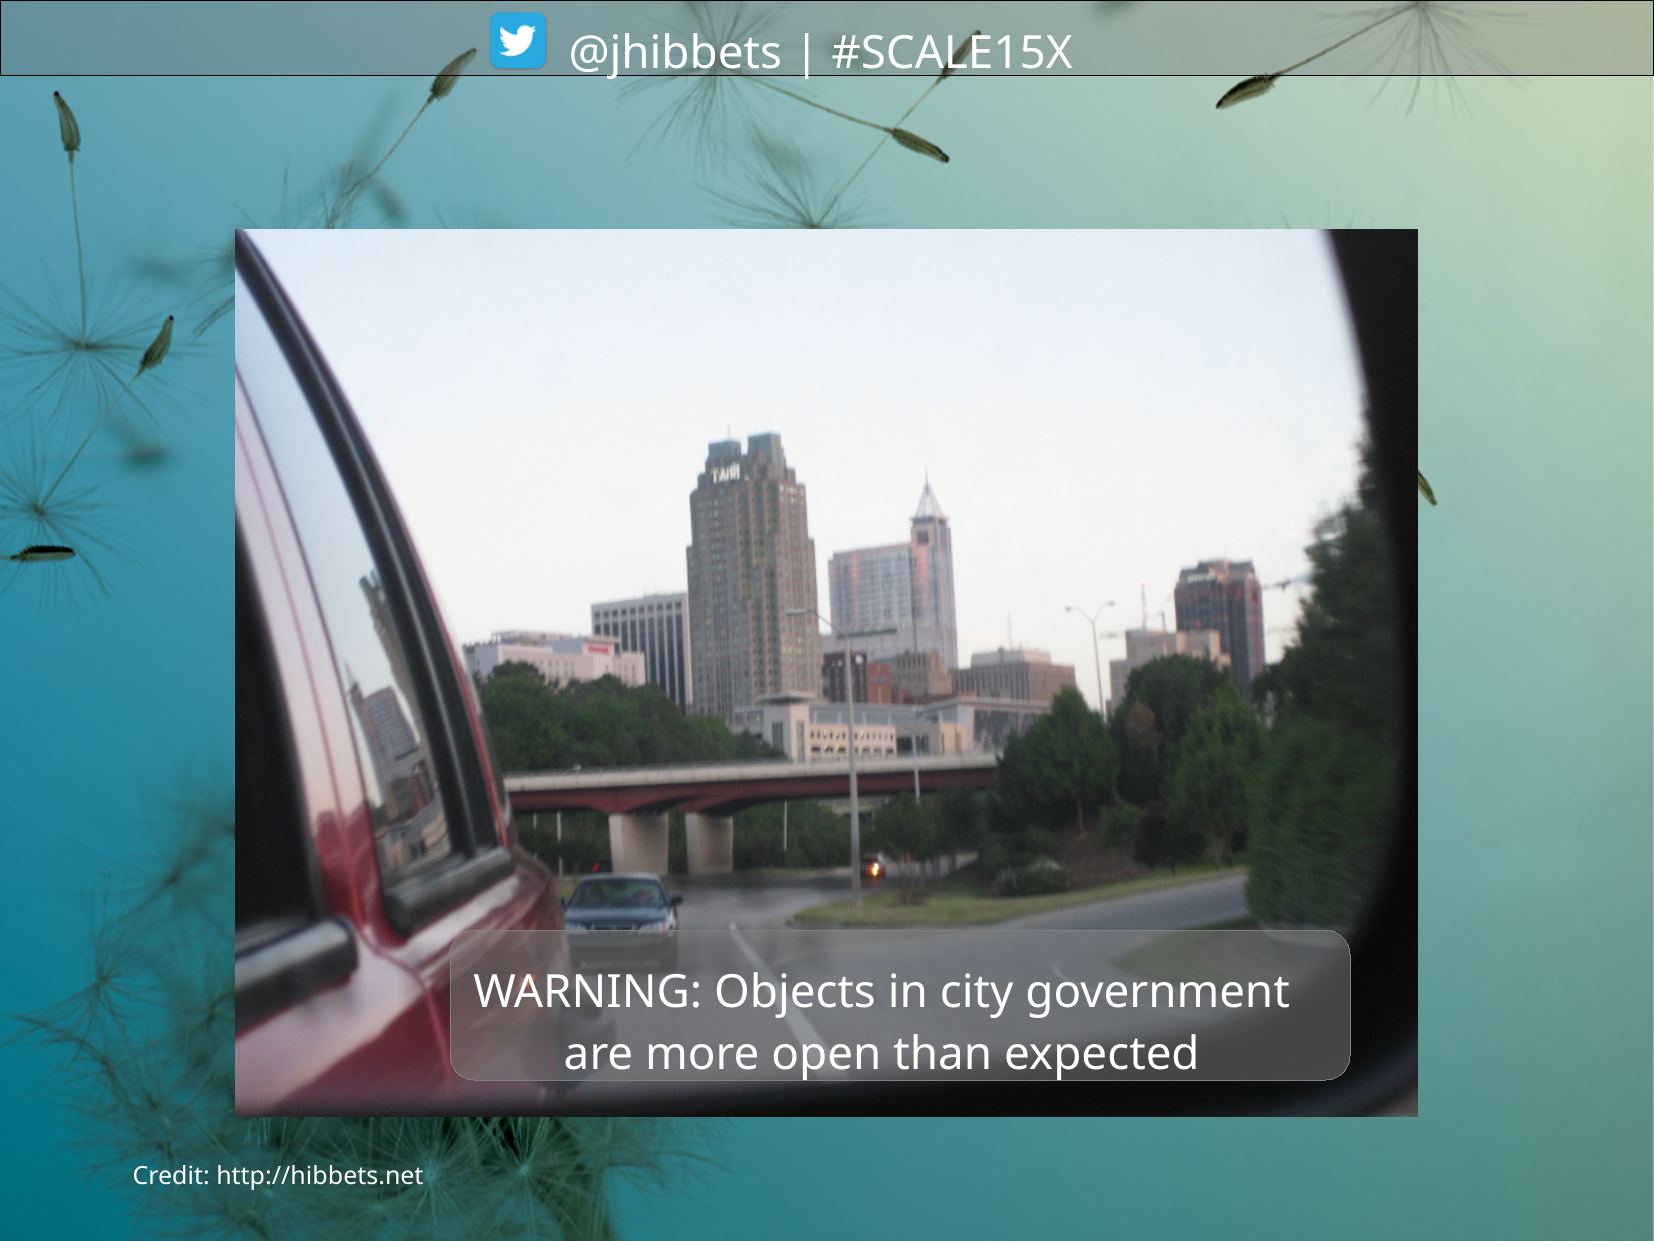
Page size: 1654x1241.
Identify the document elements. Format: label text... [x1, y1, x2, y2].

picture [488, 11, 549, 72]
text_box [450, 930, 1350, 1081]
text_box Credit: http://hibbets.net [117, 1150, 444, 1194]
text_box WARNING: Objects in city government are more open than expected [458, 950, 1359, 1068]
picture [0, 76, 1654, 1241]
